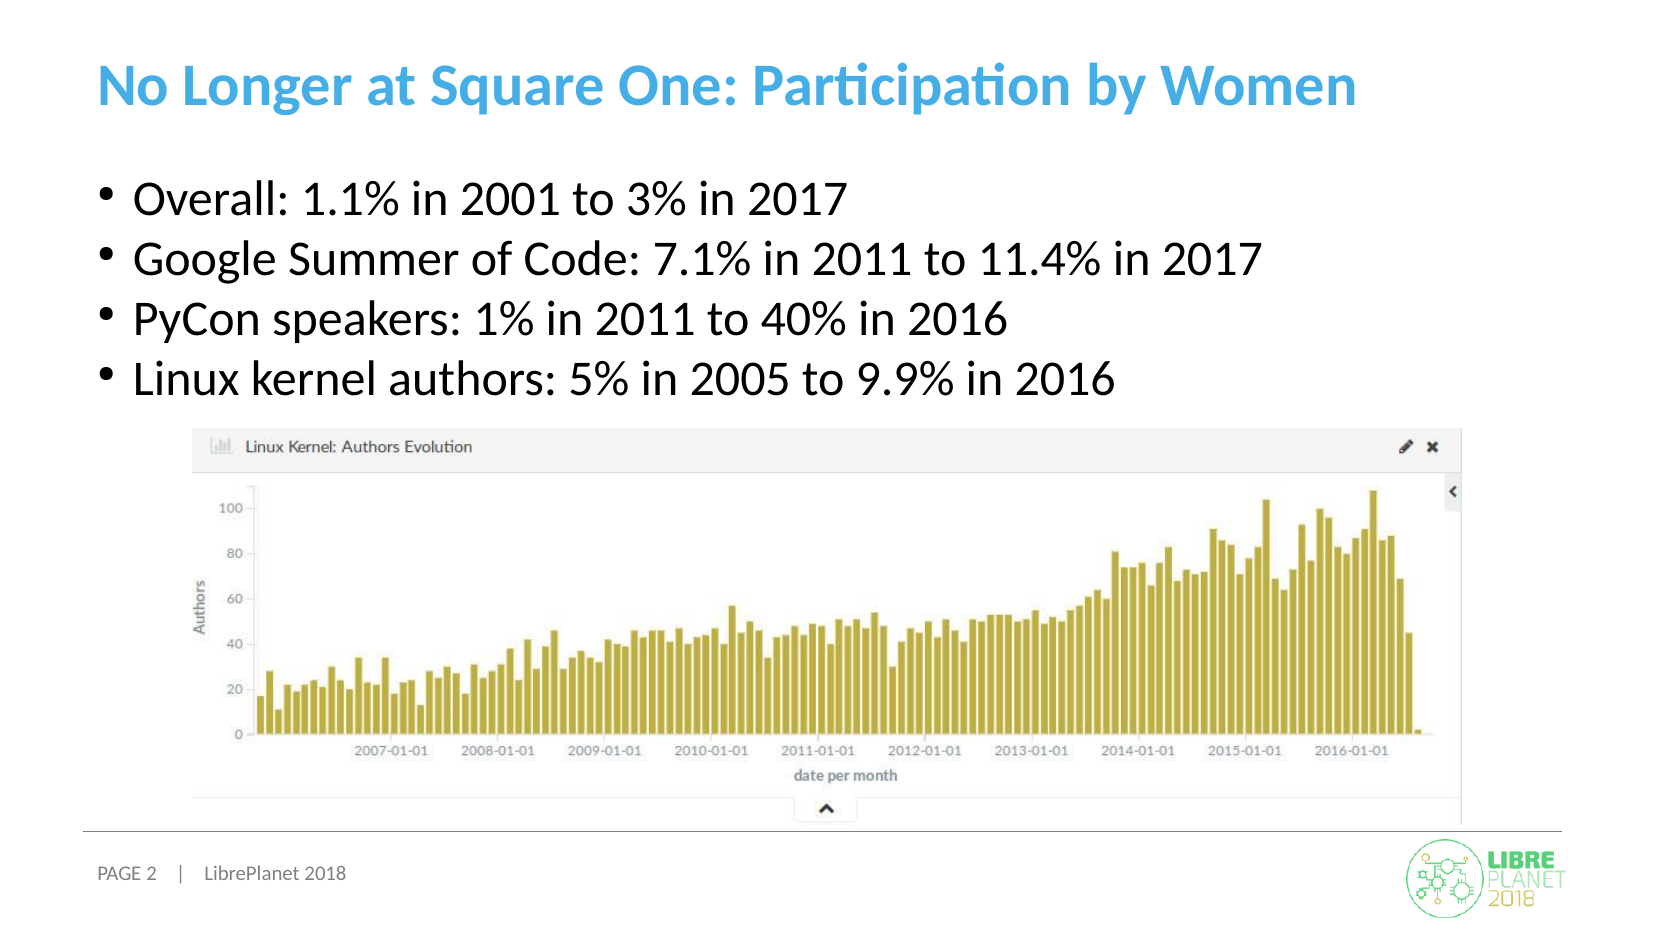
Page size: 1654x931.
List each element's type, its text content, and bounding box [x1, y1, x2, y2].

picture [1406, 839, 1566, 918]
picture [192, 428, 1462, 825]
text_box Overall: 1.1% in 2001 to 3% in 2017 Google Summer of Code: 7.1% in 2011 to 11.4% in 2017 PyCon speakers: 1% in 2011 to 40% in 2016 Linux kernel authors: 5% in 2005 to 9.9% in 2016 [82, 158, 1571, 728]
text_box No Longer at Square One: Participation by Women [82, 37, 1571, 125]
